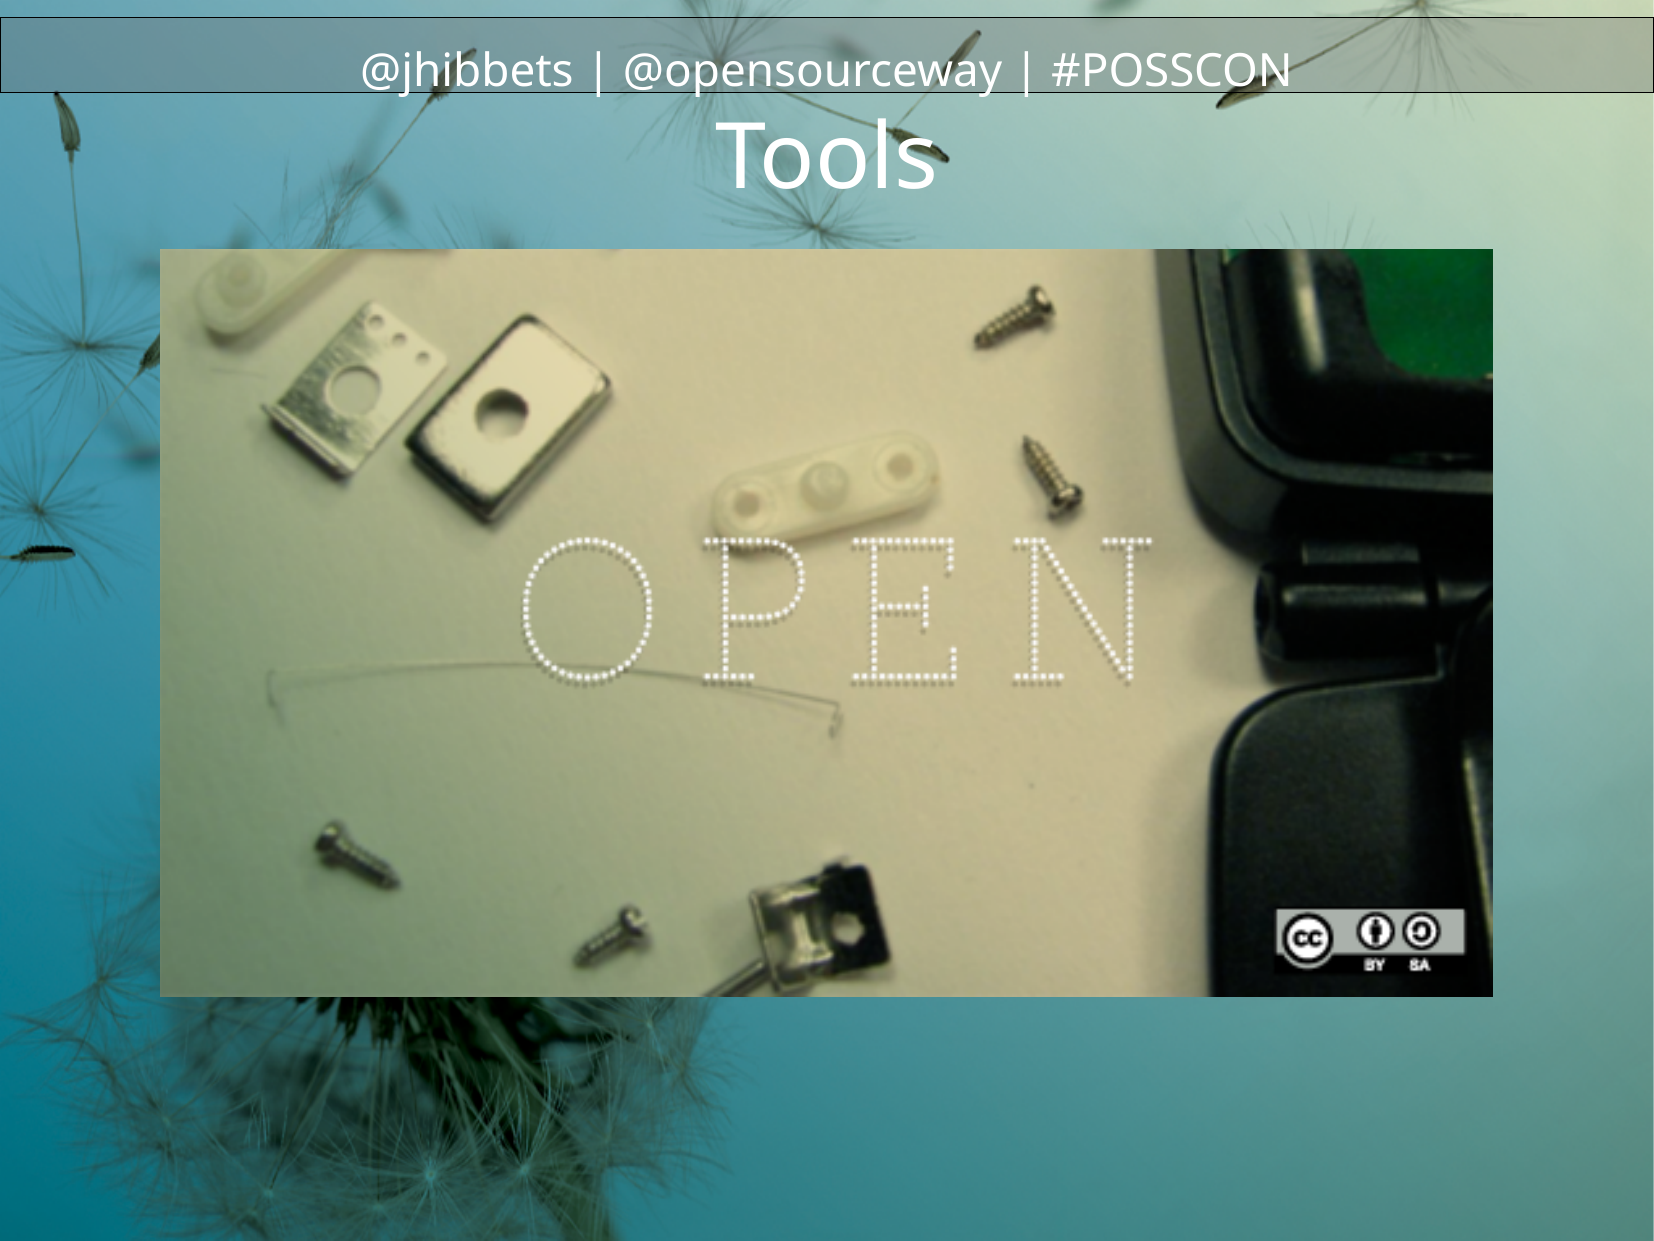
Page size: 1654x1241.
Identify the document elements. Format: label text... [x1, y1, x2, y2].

picture [0, 93, 1654, 1241]
picture [0, 0, 1654, 17]
title Tools [82, 49, 1571, 257]
